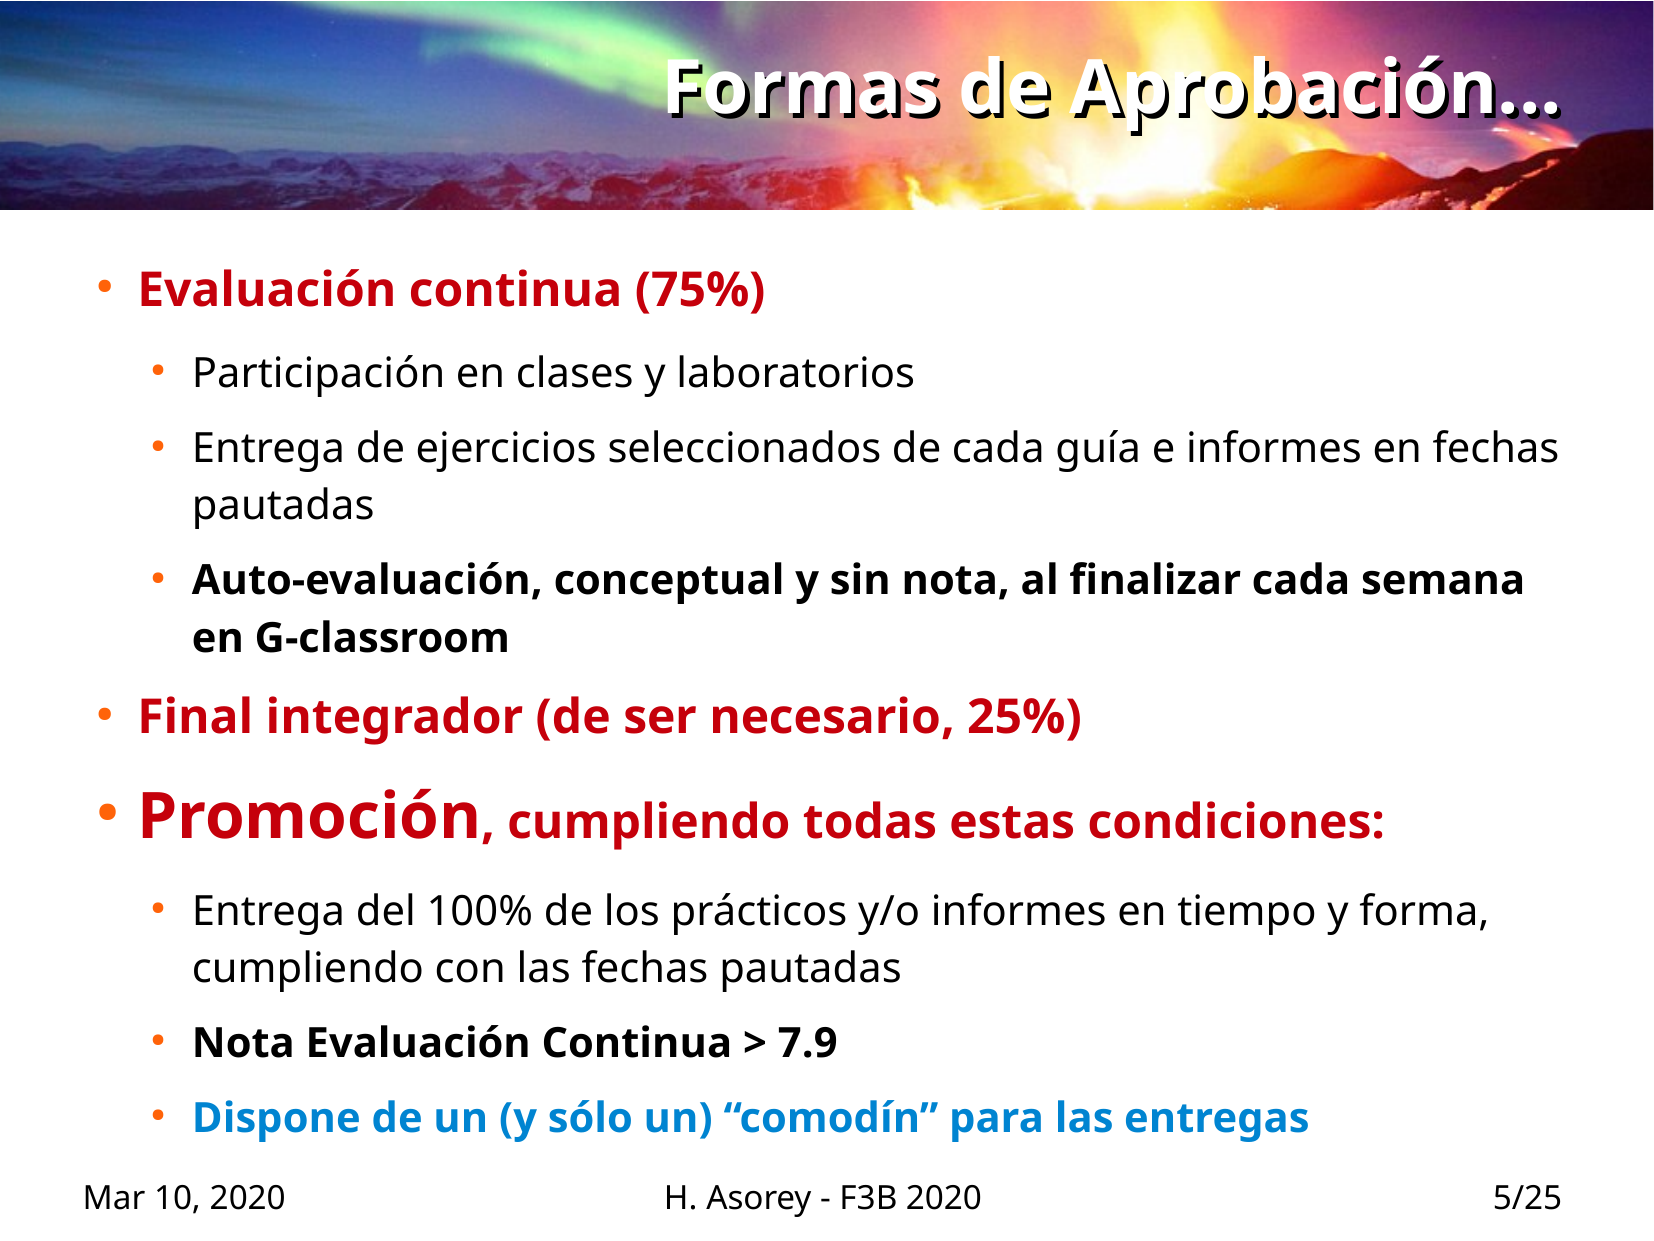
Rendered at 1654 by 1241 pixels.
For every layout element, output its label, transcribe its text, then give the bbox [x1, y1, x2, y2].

list Evaluación continua (75%) Participación en clases y laboratorios Entrega de ejercicios seleccionados de cada guía e informes en fechas pautadas Auto-evaluación, conceptual y sin nota, al finalizar cada semana en G-classroom Final integrador (de ser necesario, 25%) Promoción, cumpliendo todas estas condiciones: Entrega del 100% de los prácticos y/o informes en tiempo y forma, cumpliendo con las fechas pautadas Nota Evaluación Continua > 7.9 Dispone de un (y sólo un) “comodín” para las entregas [82, 255, 1571, 1156]
title Formas de Aprobación... [75, 19, 1564, 151]
picture [0, 1, 1654, 210]
